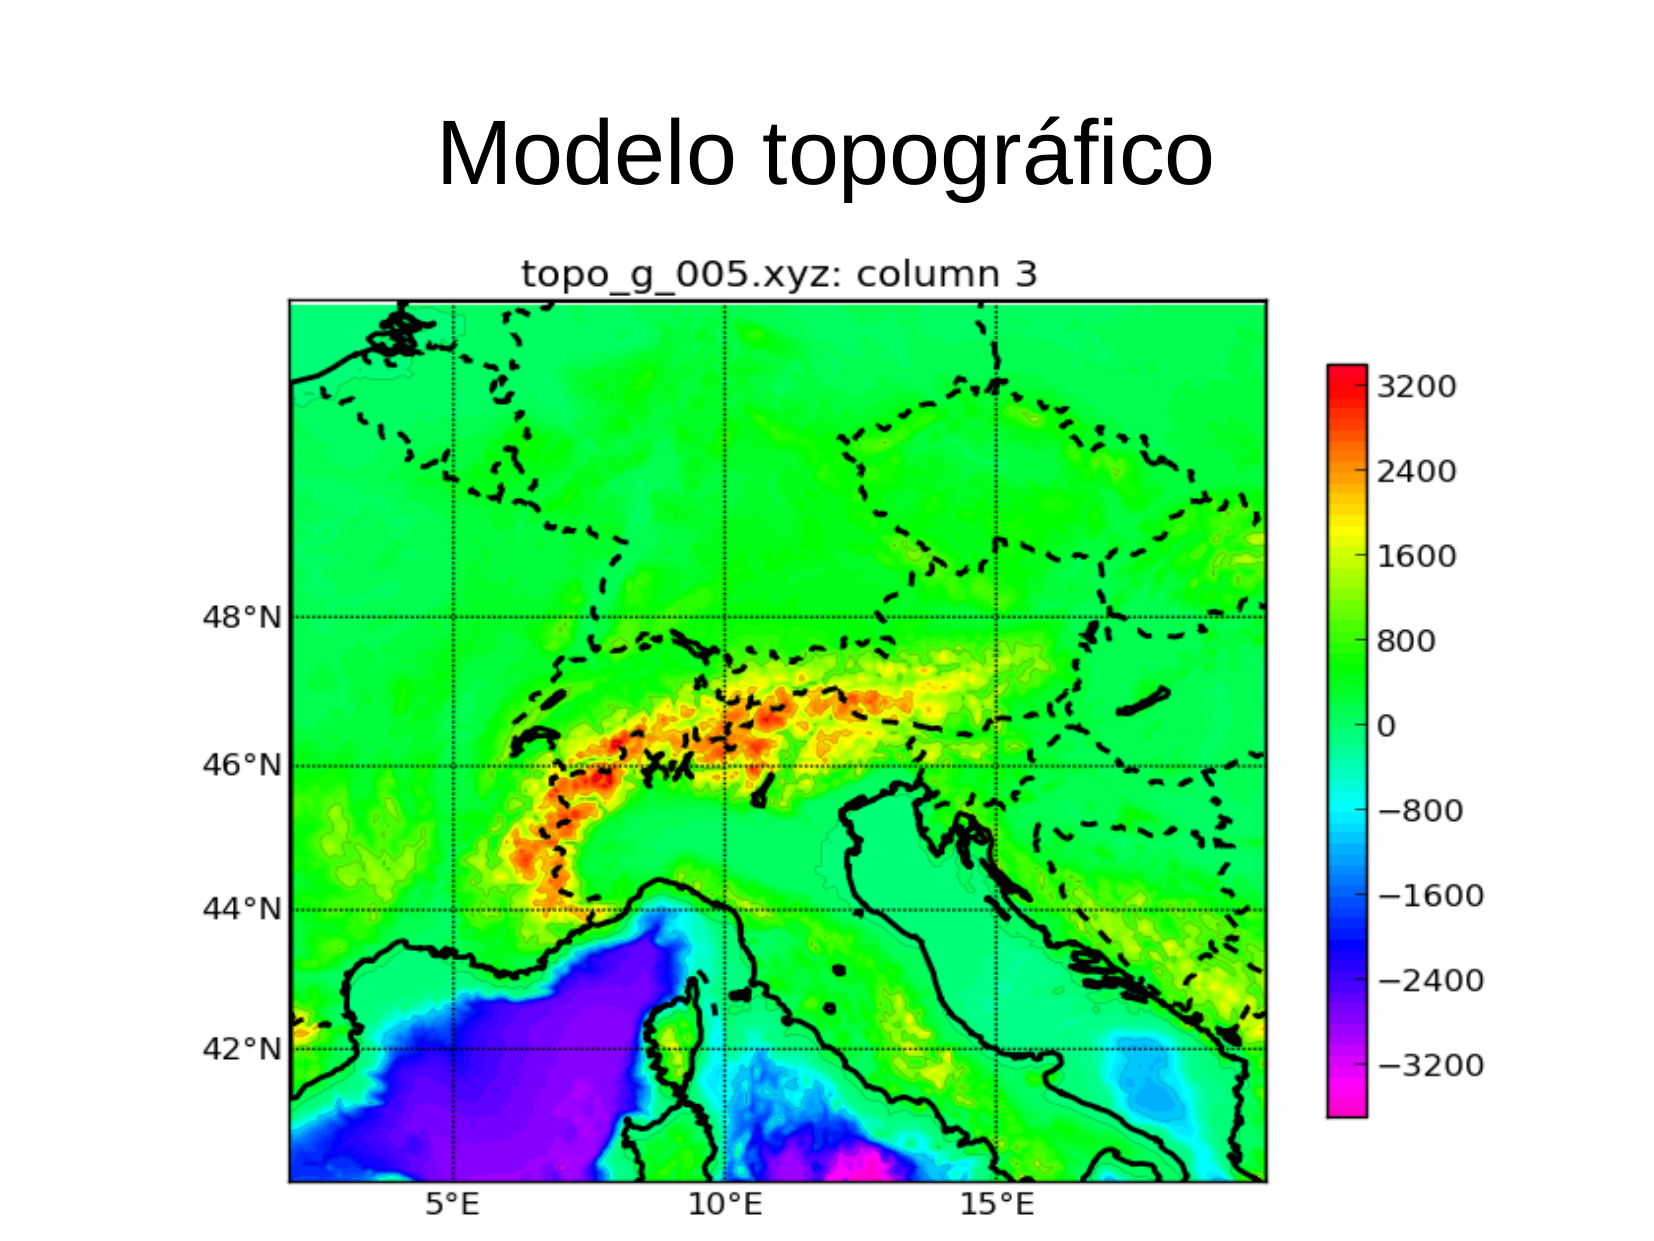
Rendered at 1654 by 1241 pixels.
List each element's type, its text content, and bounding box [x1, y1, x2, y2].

picture [94, 189, 1654, 1241]
title Modelo topográfico [82, 49, 1571, 257]
